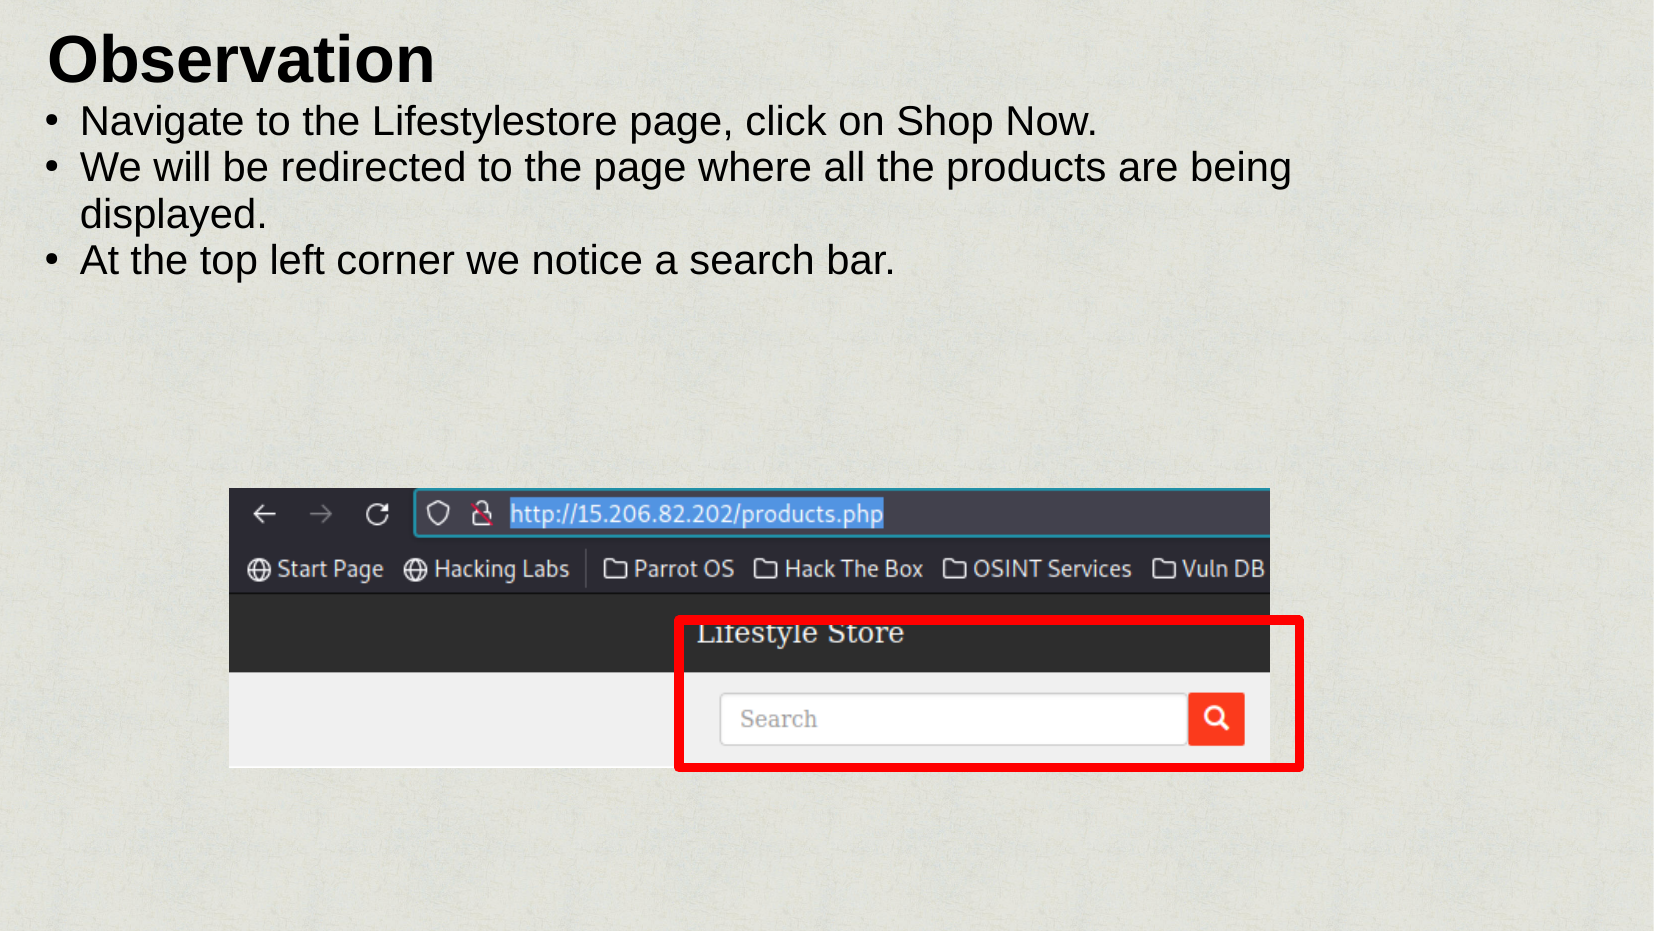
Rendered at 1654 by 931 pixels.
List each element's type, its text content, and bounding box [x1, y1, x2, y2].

picture [0, 0, 1654, 931]
title Observation [47, 0, 1536, 119]
text_box Navigate to the Lifestylestore page, click on Shop Now. We will be redirected to the page where all the products are being displayed. At the top left corner we notice a search bar. [29, 43, 1506, 384]
